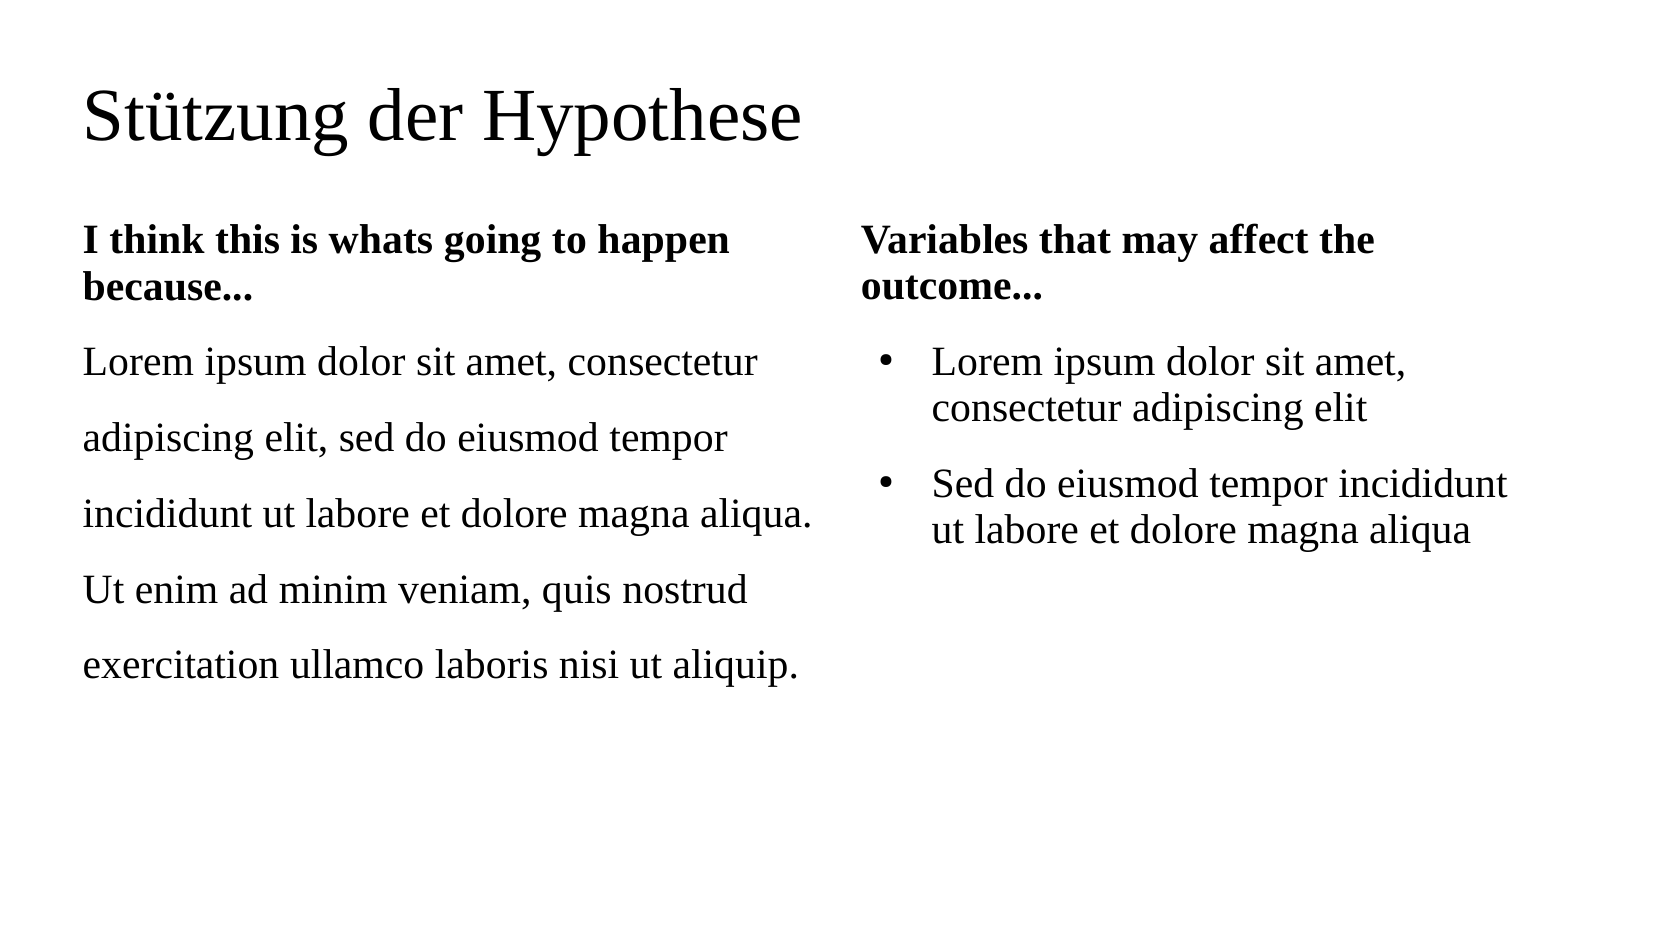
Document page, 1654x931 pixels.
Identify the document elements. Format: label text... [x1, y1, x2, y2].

list Variables that may affect the outcome... Lorem ipsum dolor sit amet, consectetur adipiscing elit Sed do eiusmod tempor incididunt ut labore et dolore magna aliqua [860, 215, 1524, 756]
title Stützung der Hypothese [82, 37, 1560, 193]
list I think this is whats going to happen because... Lorem ipsum dolor sit amet, consectetur adipiscing elit, sed do eiusmod tempor incididunt ut labore et dolore magna aliqua. Ut enim ad minim veniam, quis nostrud exercitation ullamco laboris nisi ut aliquip. [82, 216, 827, 756]
